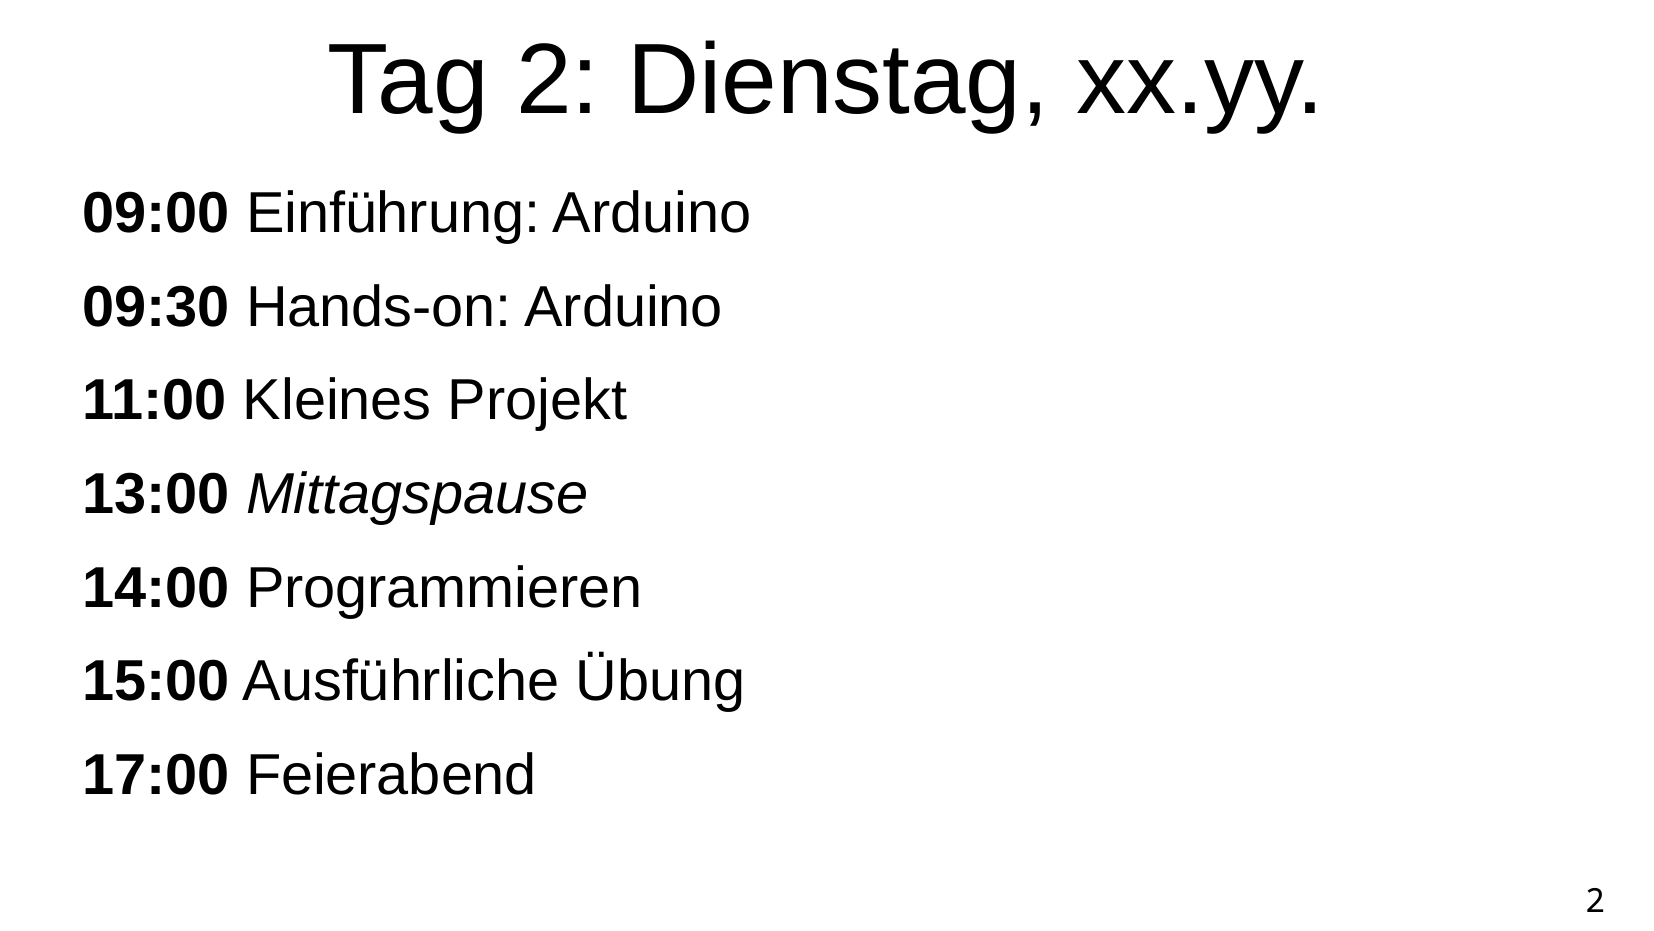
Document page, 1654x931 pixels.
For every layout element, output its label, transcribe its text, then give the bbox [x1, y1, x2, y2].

list 09:00 Einführung: Arduino 09:30 Hands-on: Arduino 11:00 Kleines Projekt 13:00 Mittagspause 14:00 Programmieren 15:00 Ausführliche Übung 17:00 Feierabend [82, 180, 1571, 811]
title Tag 2: Dienstag, xx.yy. [82, 1, 1571, 157]
